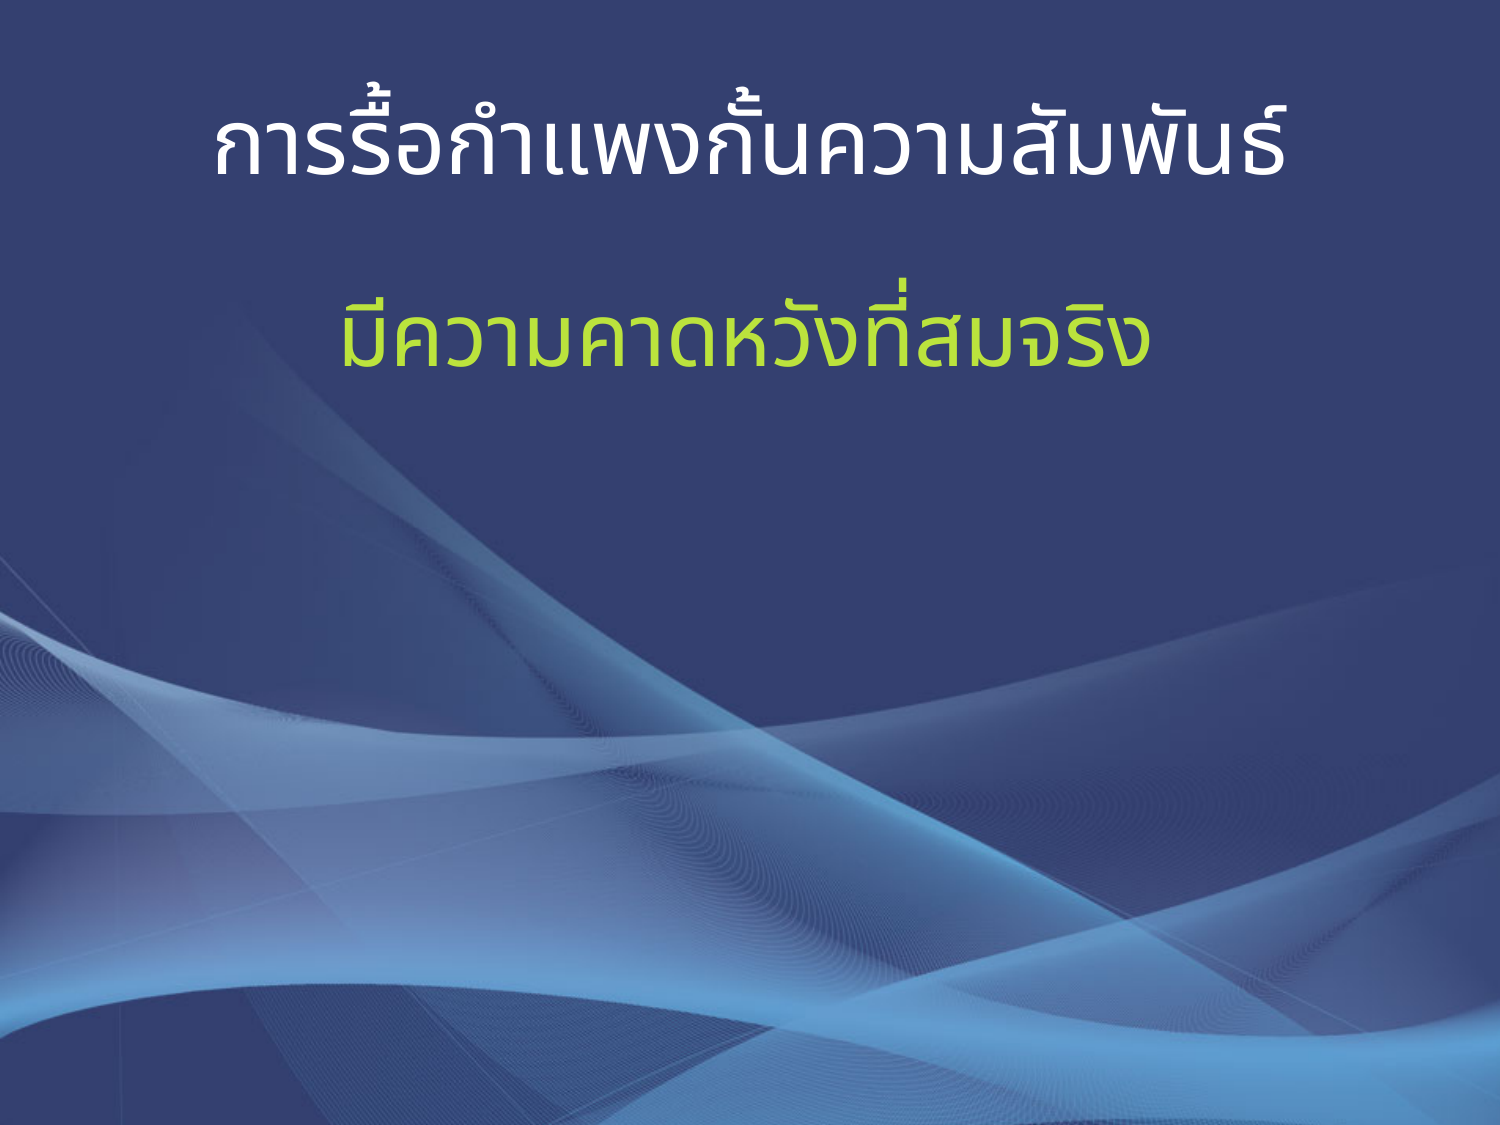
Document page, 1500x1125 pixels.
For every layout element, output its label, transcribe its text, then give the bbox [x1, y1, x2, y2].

list มีความคาดหวังที่สมจริง [70, 265, 1421, 562]
title การรื้อกำแพงกั้นความสัมพันธ์ [75, 45, 1426, 233]
picture [0, 0, 1500, 1125]
